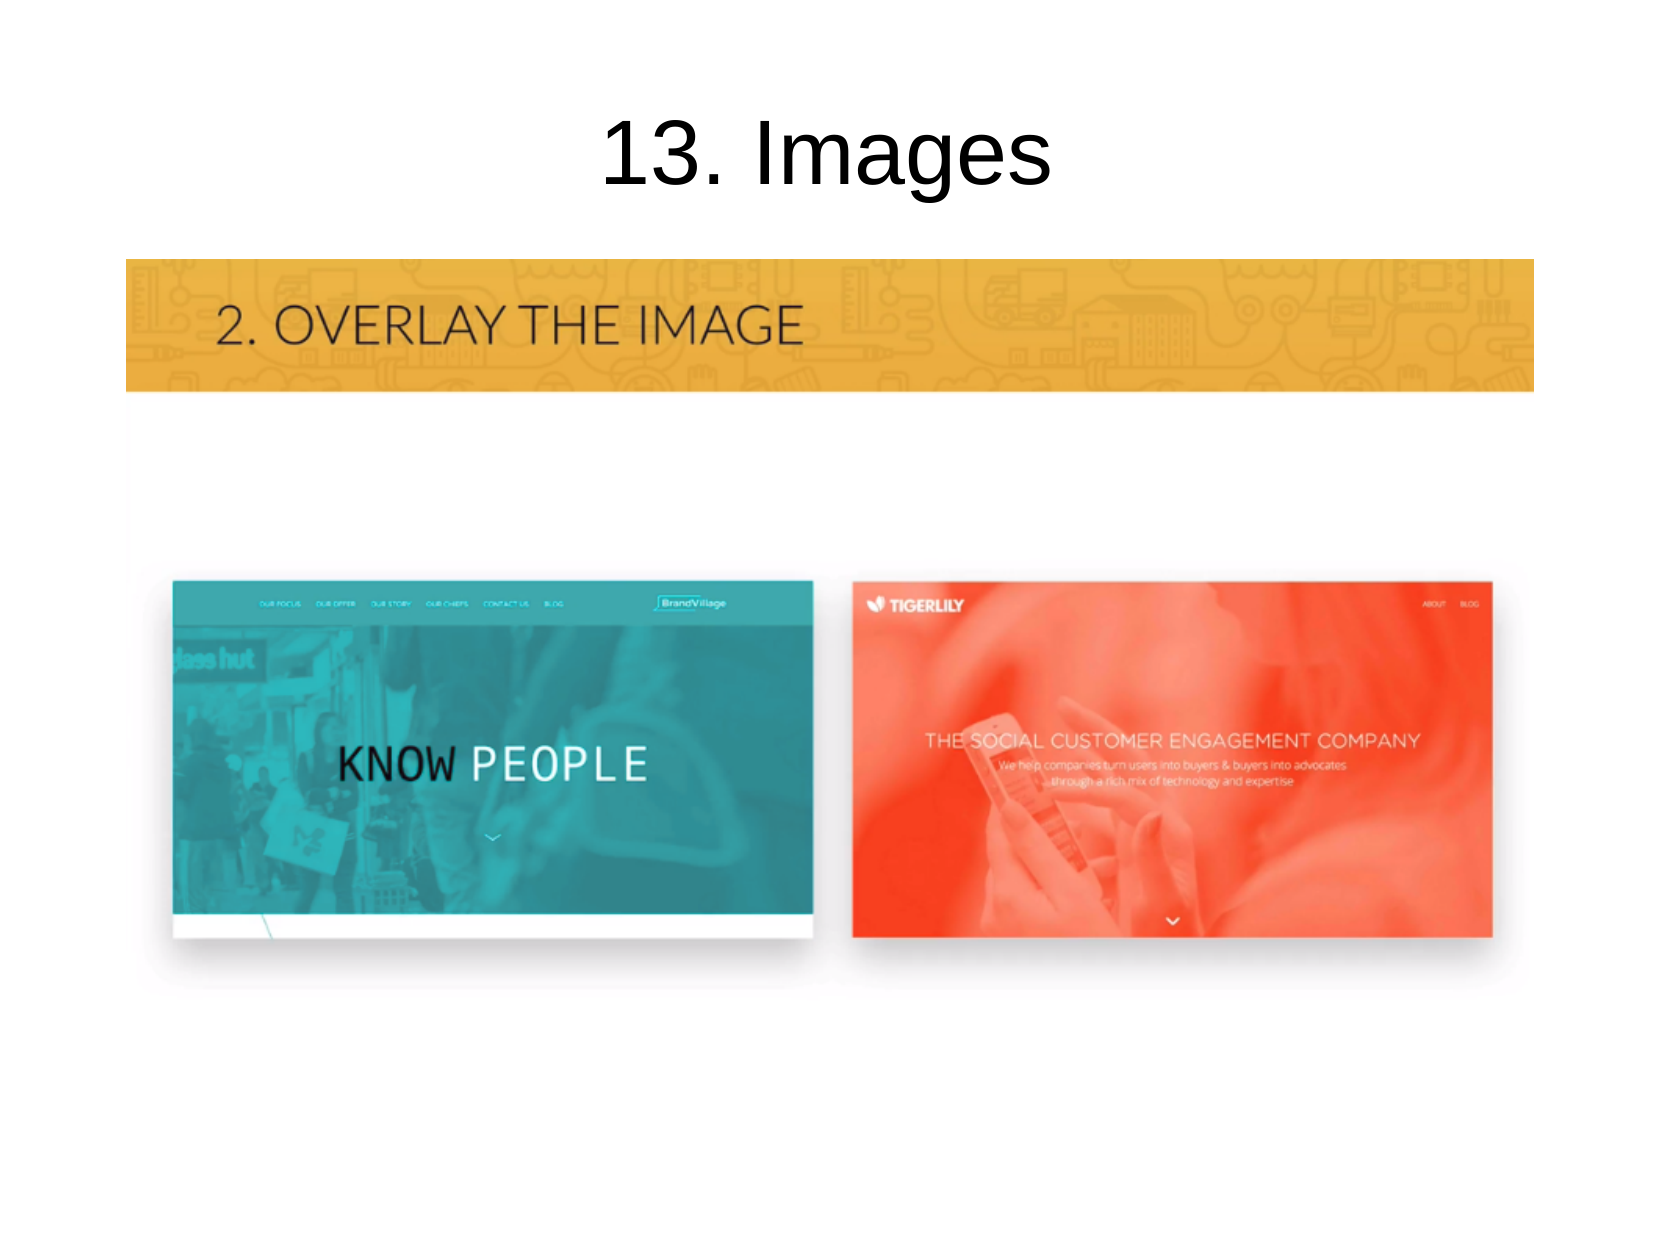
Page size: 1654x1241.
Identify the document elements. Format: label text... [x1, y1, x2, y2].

picture [126, 259, 1534, 1132]
title 13. Images [82, 49, 1571, 257]
